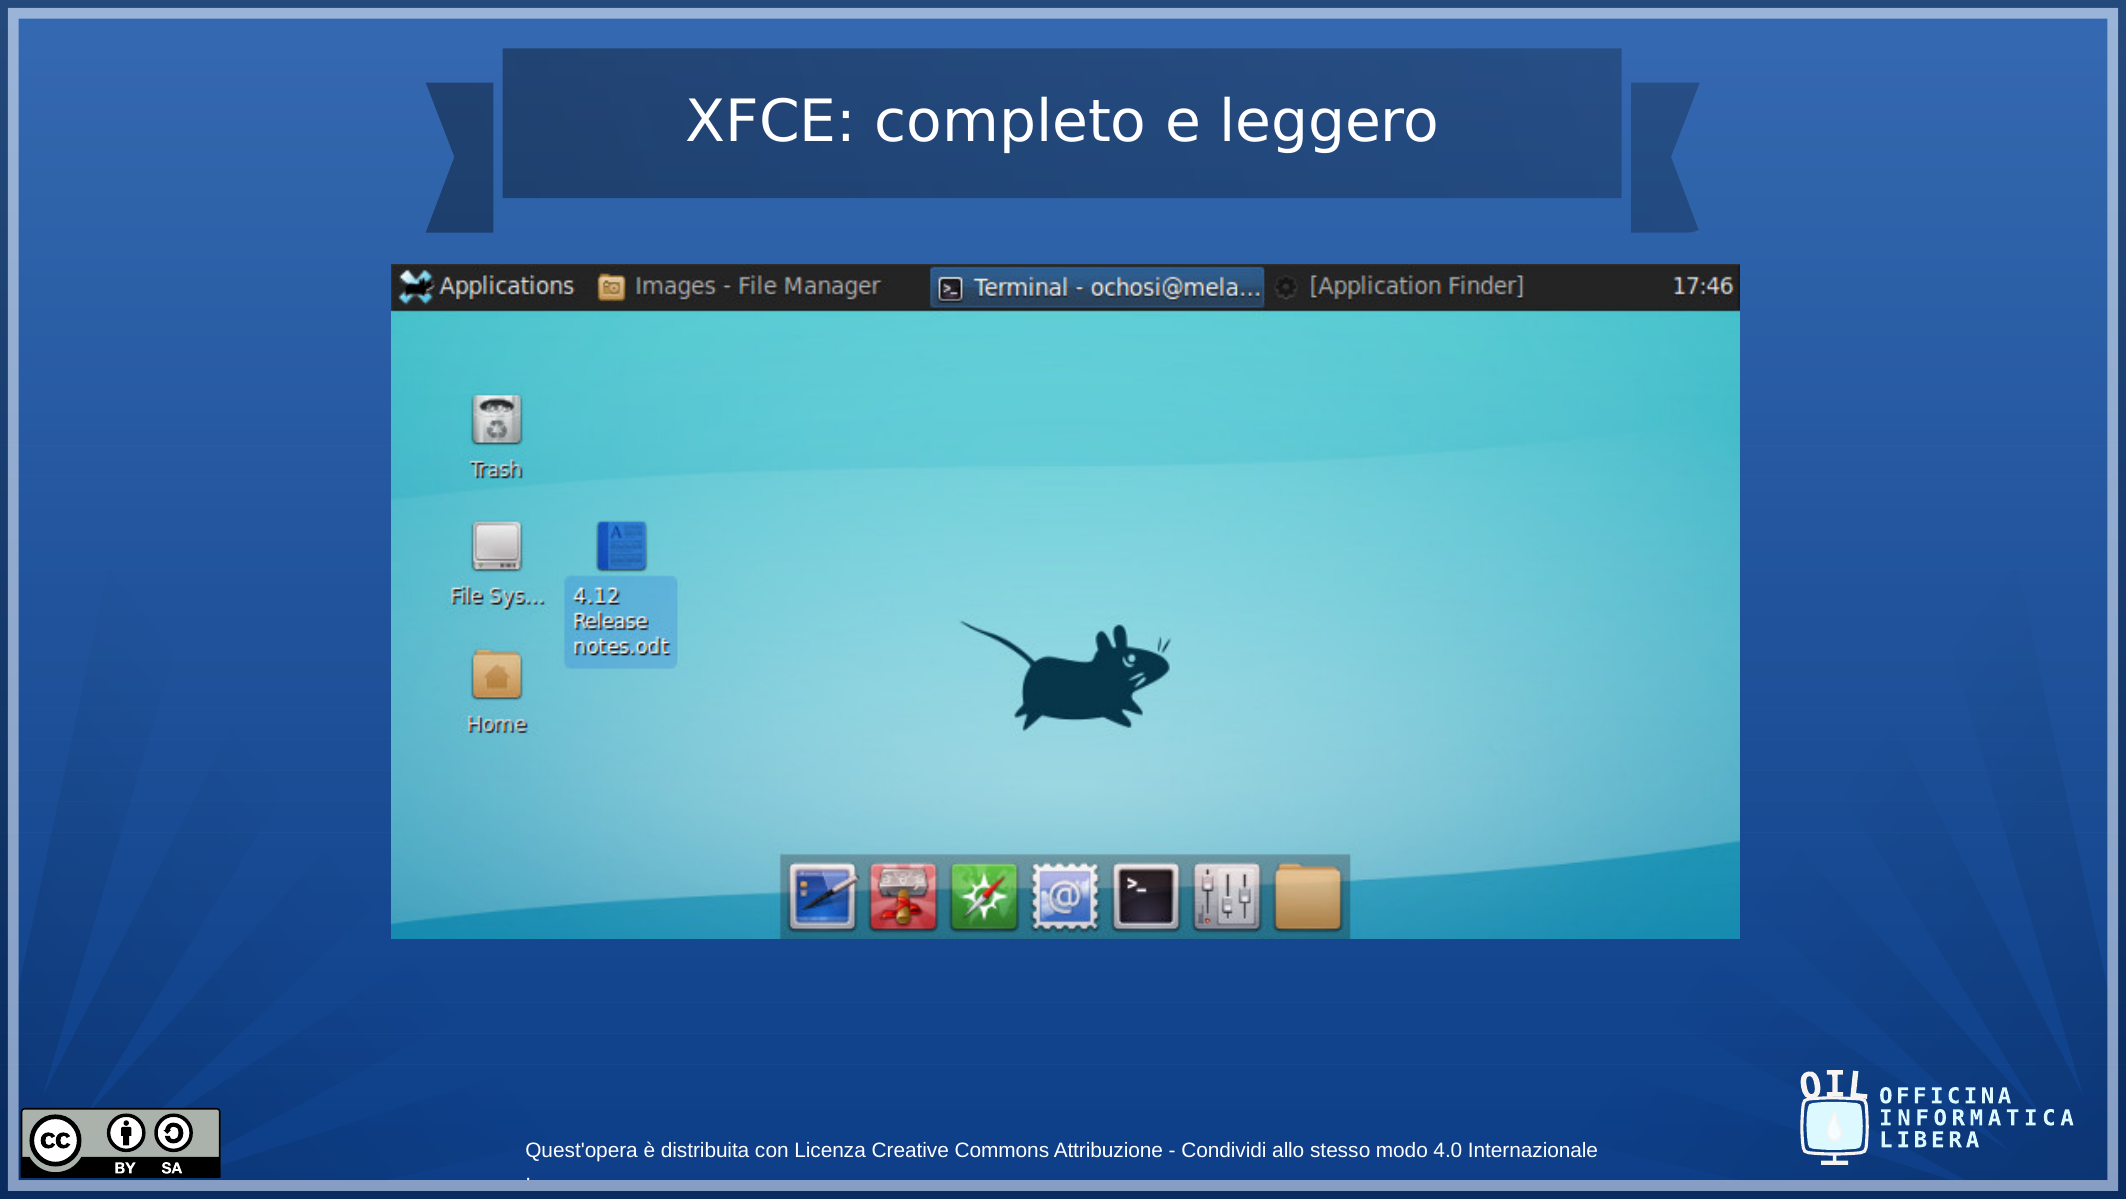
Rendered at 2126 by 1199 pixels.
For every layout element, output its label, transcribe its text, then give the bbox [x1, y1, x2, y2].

picture [20, 1107, 221, 1178]
picture [391, 264, 1740, 939]
text_box Quest'opera è distribuita con Licenza Creative Commons Attribuzione - Condividi allo stesso modo 4.0 Internazionale. [510, 1131, 1619, 1193]
picture [1720, 940, 2126, 1199]
title XFCE: completo e leggero [501, 45, 1625, 198]
